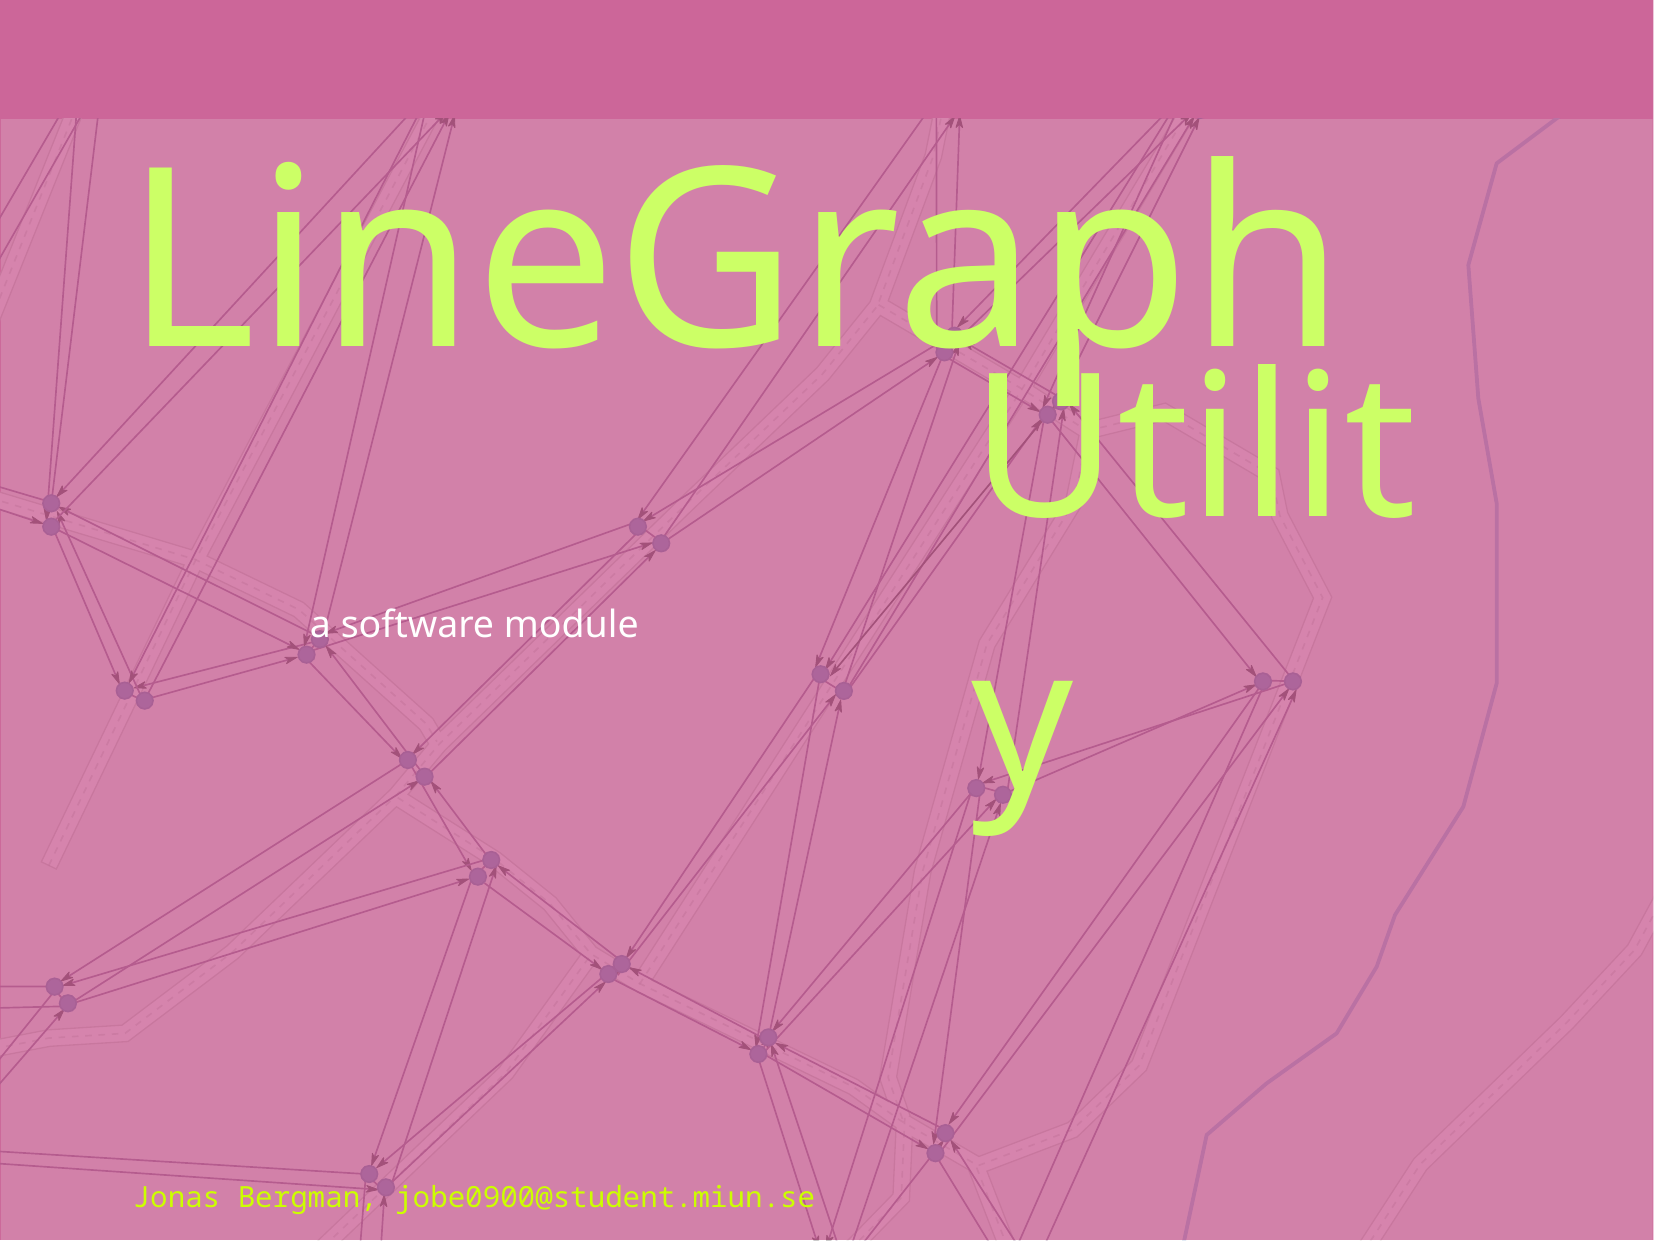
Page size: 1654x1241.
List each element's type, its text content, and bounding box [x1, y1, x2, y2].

text_box Utility [956, 295, 1486, 615]
text_box Jonas Bergman, jobe0900@student.miun.se [118, 1169, 831, 1220]
text_box LineGraph [110, 71, 1317, 467]
picture [0, 118, 1654, 1241]
text_box a software module [295, 590, 621, 663]
